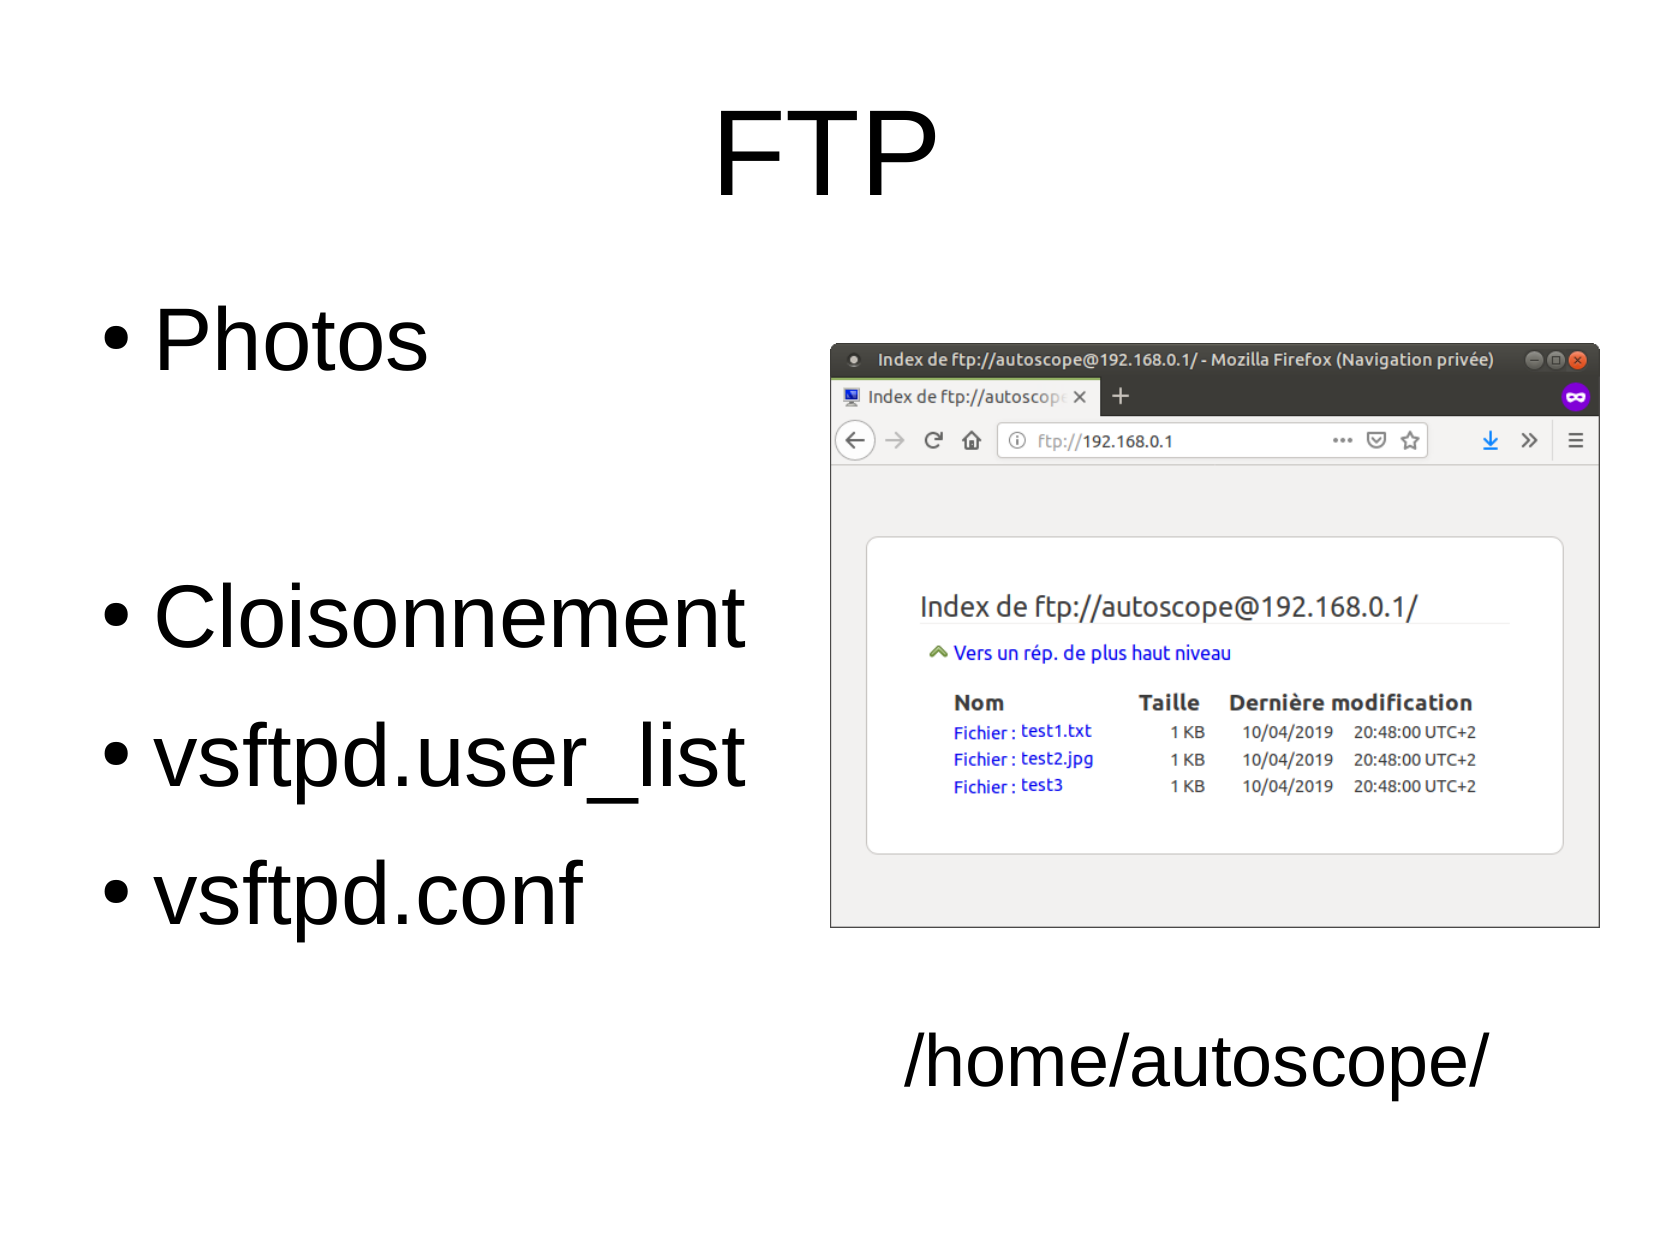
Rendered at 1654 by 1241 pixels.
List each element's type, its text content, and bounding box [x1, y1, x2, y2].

list Photos Cloisonnement vsftpd.user_list vsftpd.conf [82, 290, 809, 1010]
picture [830, 343, 1600, 928]
list /home/autoscope/ [845, 1020, 1572, 1158]
title FTP [82, 49, 1571, 257]
